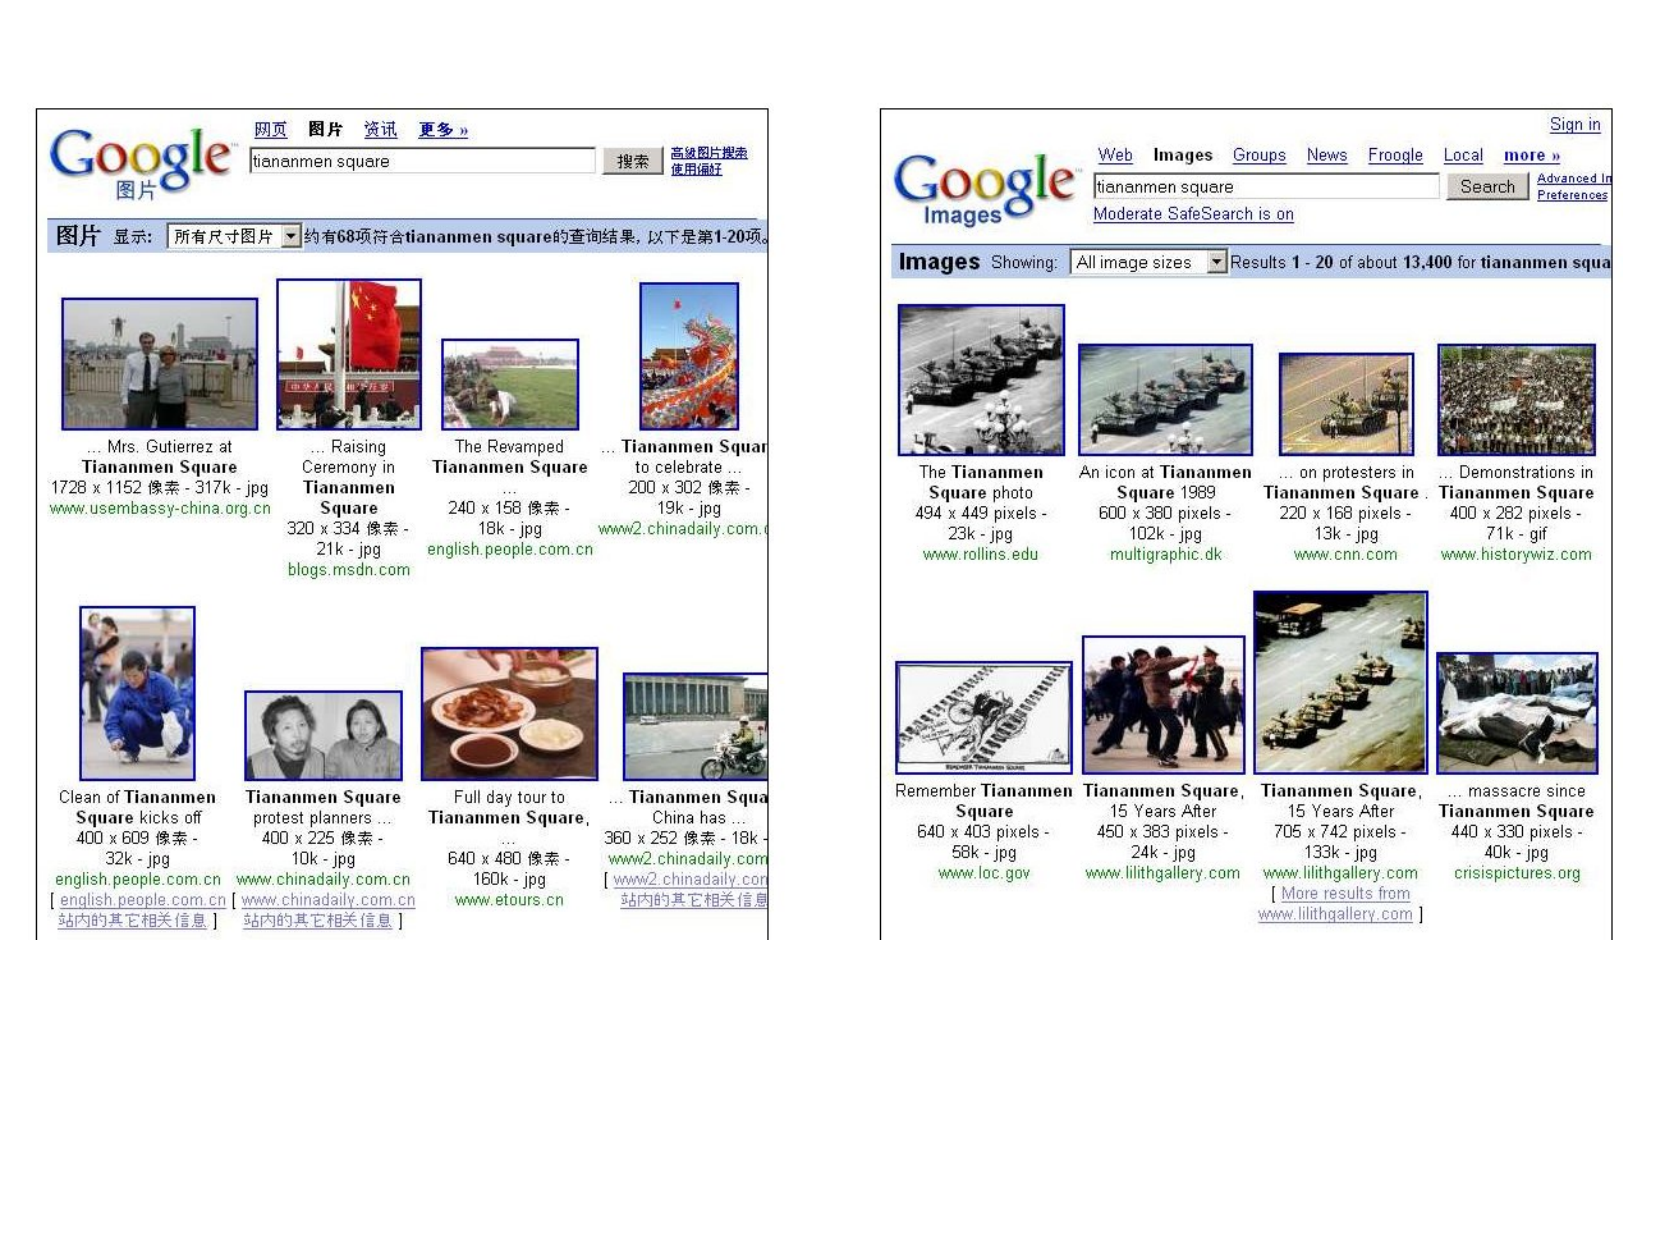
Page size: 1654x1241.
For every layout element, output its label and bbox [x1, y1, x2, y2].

picture [27, 93, 1623, 940]
